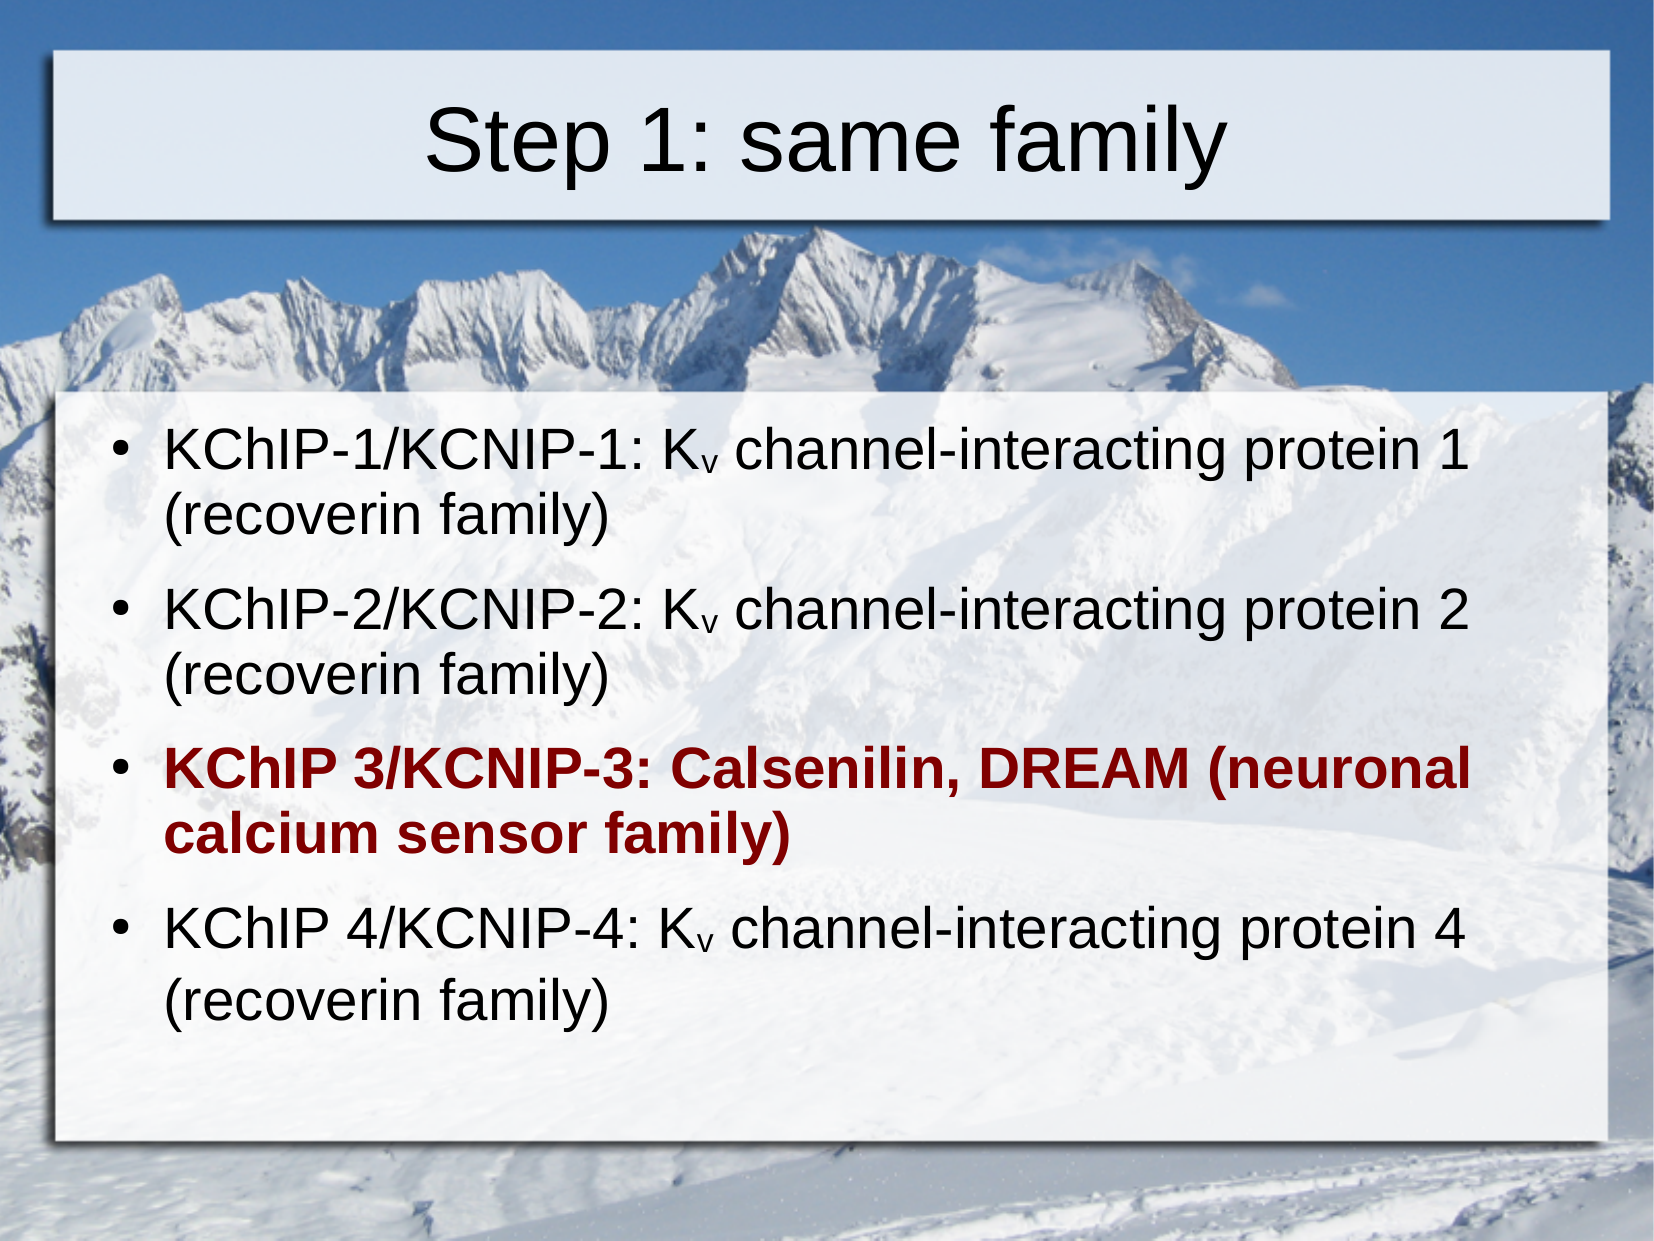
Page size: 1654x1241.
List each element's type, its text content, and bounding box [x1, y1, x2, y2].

title Step 1: same family [59, 61, 1595, 219]
picture [0, 0, 1654, 1241]
list KChIP-1/KCNIP-1: Kv channel-interacting protein 1 (recoverin family) KChIP-2/KCNIP-2: Kv channel-interacting protein 2 (recoverin family) KChIP 3/KCNIP-3: Calsenilin, DREAM (neuronal calcium sensor family) KChIP 4/KCNIP-4: Kv channel-interacting protein 4 (recoverin family) [92, 416, 1576, 1163]
